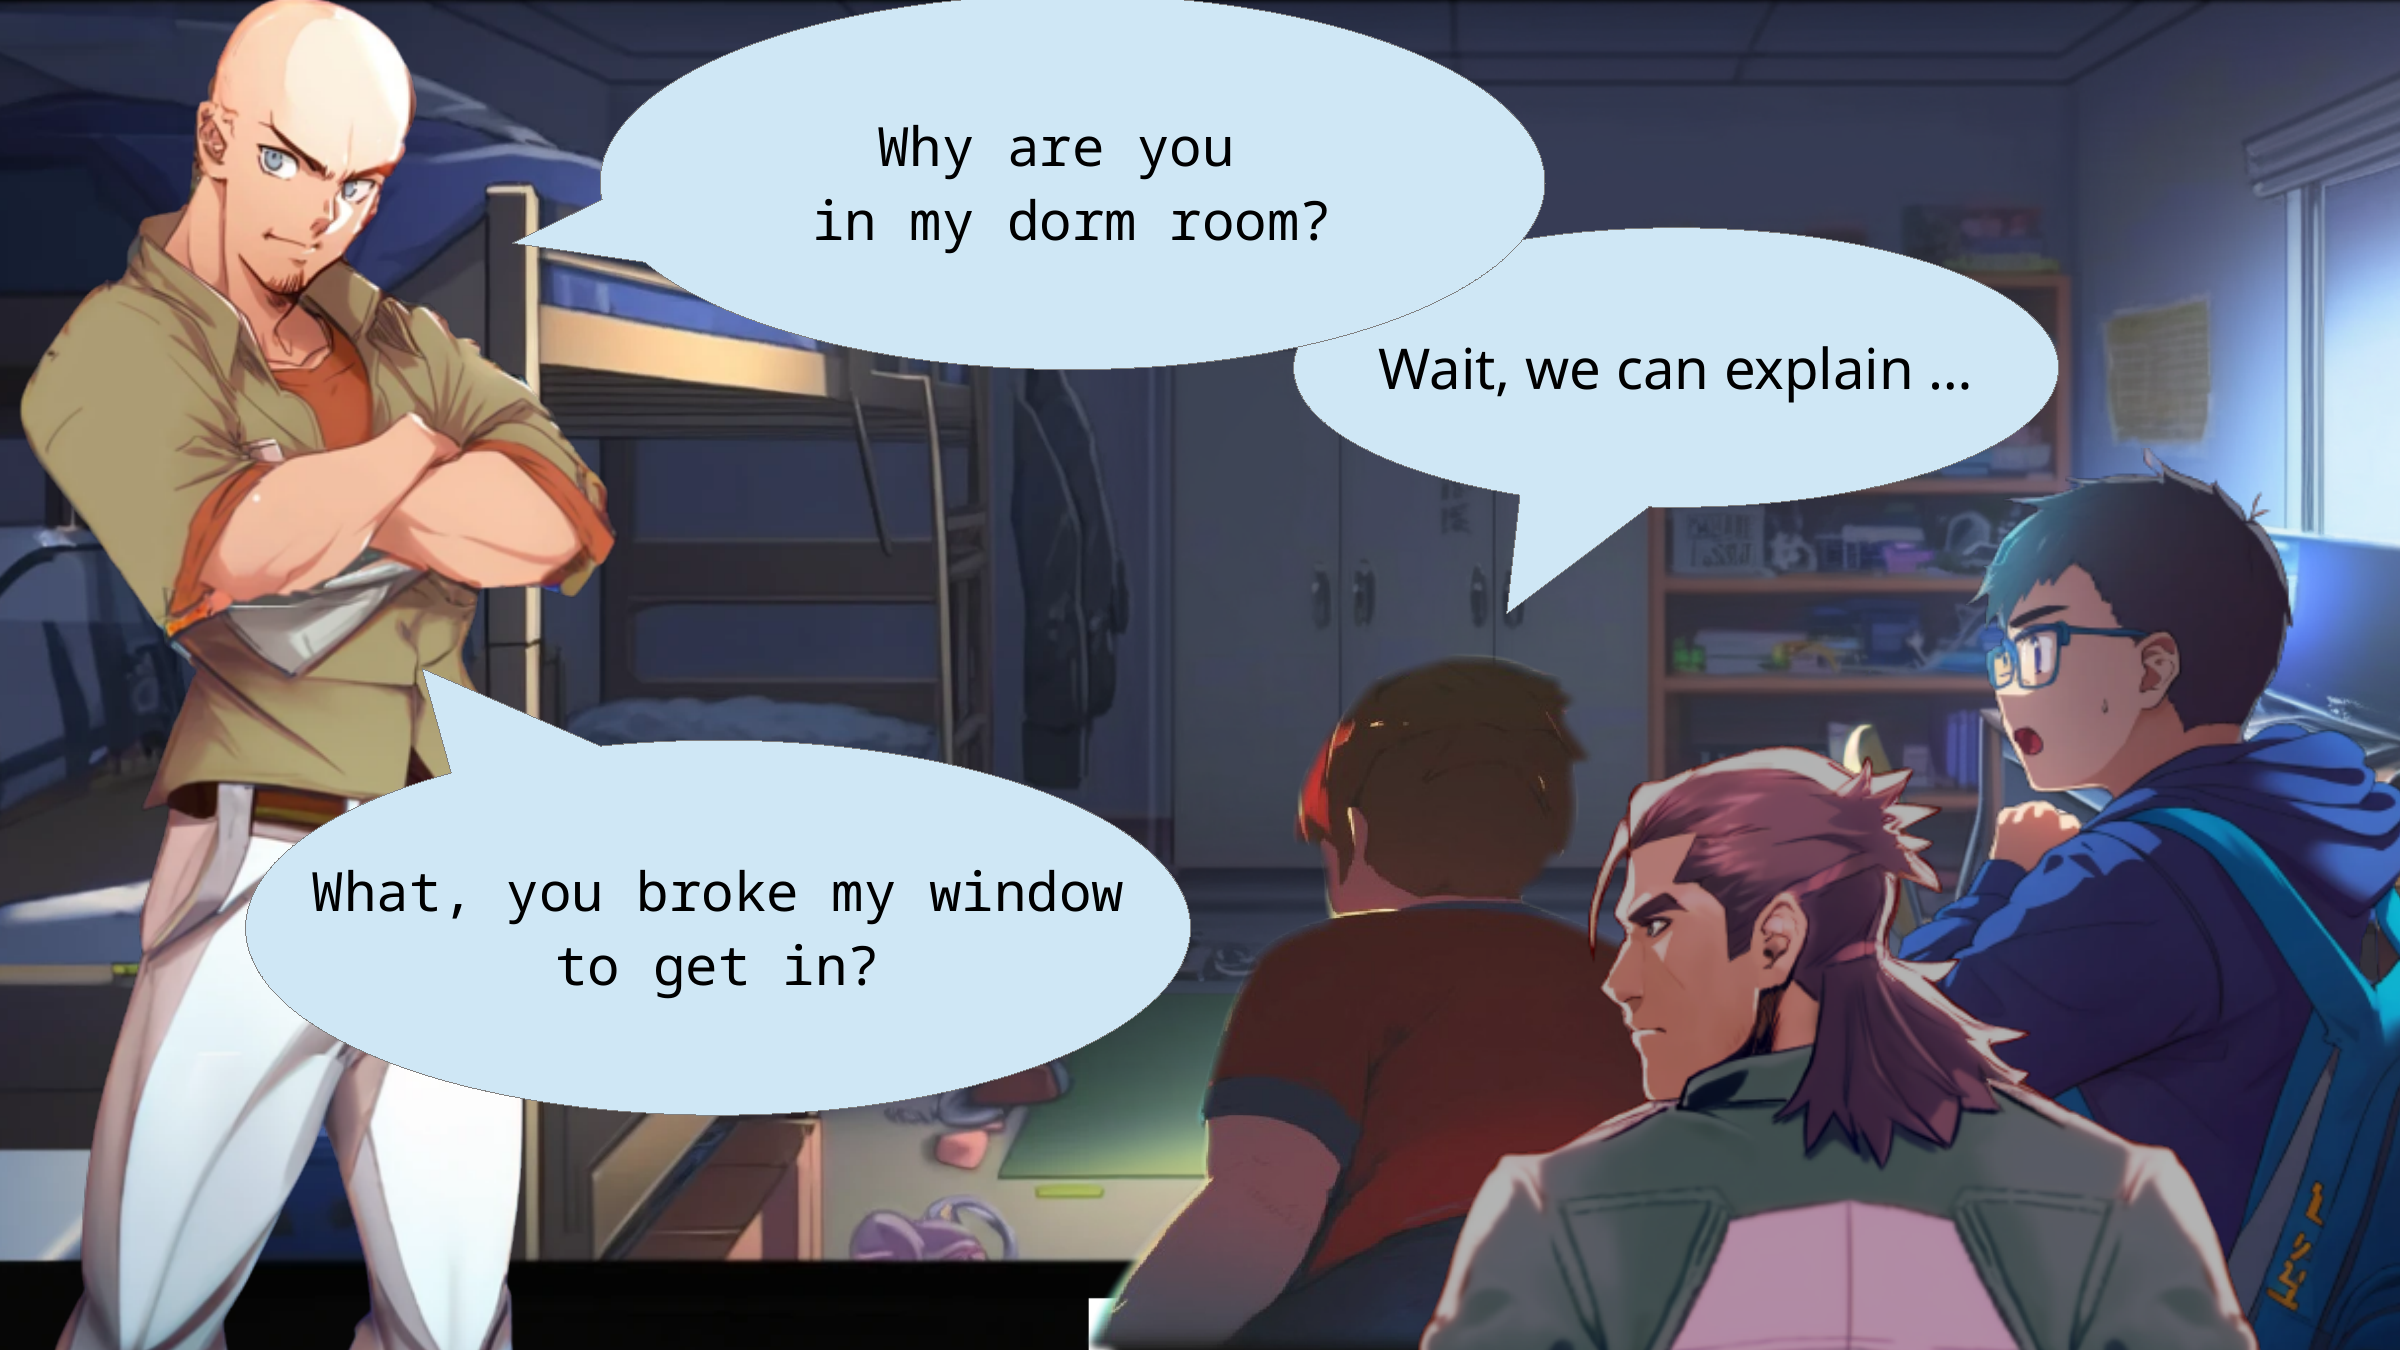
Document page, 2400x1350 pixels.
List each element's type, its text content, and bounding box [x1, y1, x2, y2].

picture [0, 0, 2400, 1350]
text_box Wait, we can explain … [1293, 227, 2059, 614]
text_box Why are you in my dorm room? [512, 0, 1546, 370]
text_box What, you broke my window to get in? [245, 668, 1191, 1116]
